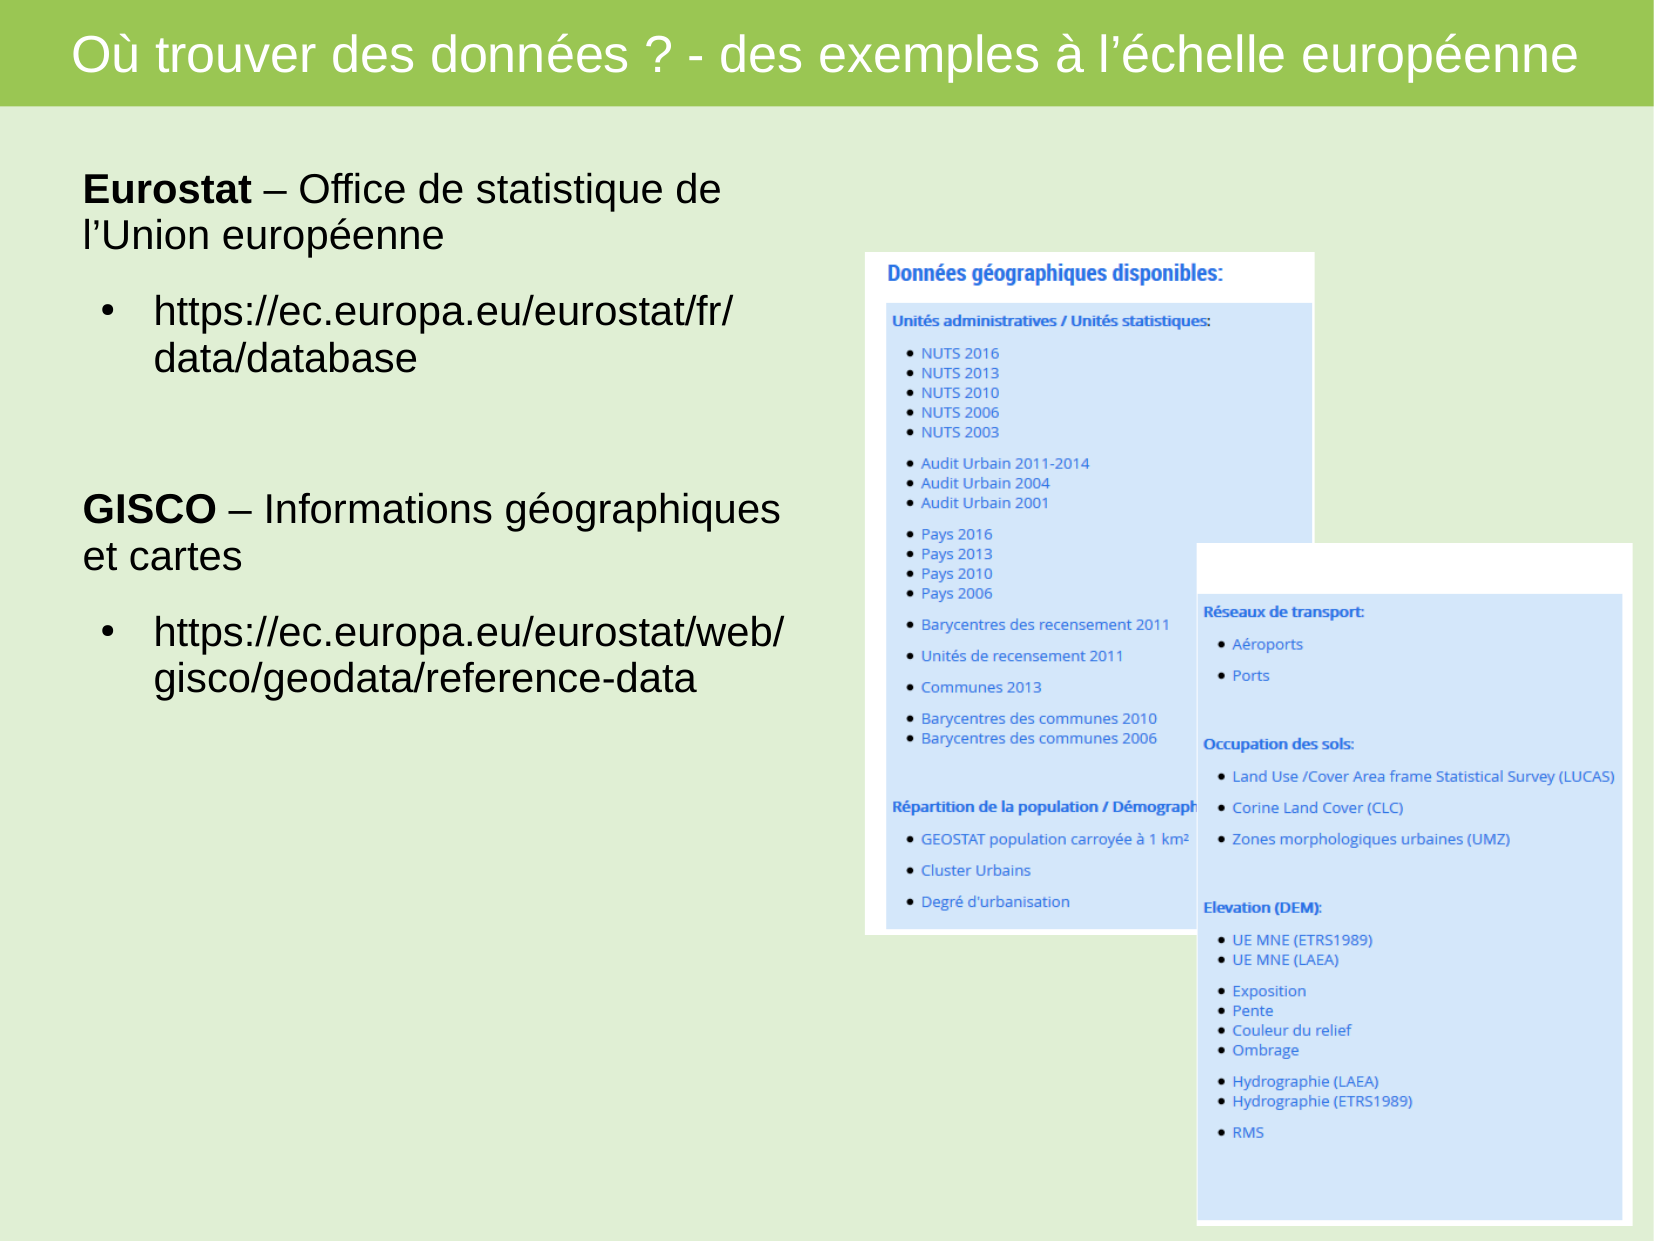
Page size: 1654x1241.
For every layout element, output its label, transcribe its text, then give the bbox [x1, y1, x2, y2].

picture [864, 252, 1633, 1226]
list Eurostat – Office de statistique de l’Union européenne https://ec.europa.eu/eurostat/fr/data/database GISCO – Informations géographiques et cartes https://ec.europa.eu/eurostat/web/gisco/geodata/reference-data [82, 165, 821, 1190]
title Où trouver des données ? - des exemples à l’échelle européenne [0, 0, 1652, 113]
